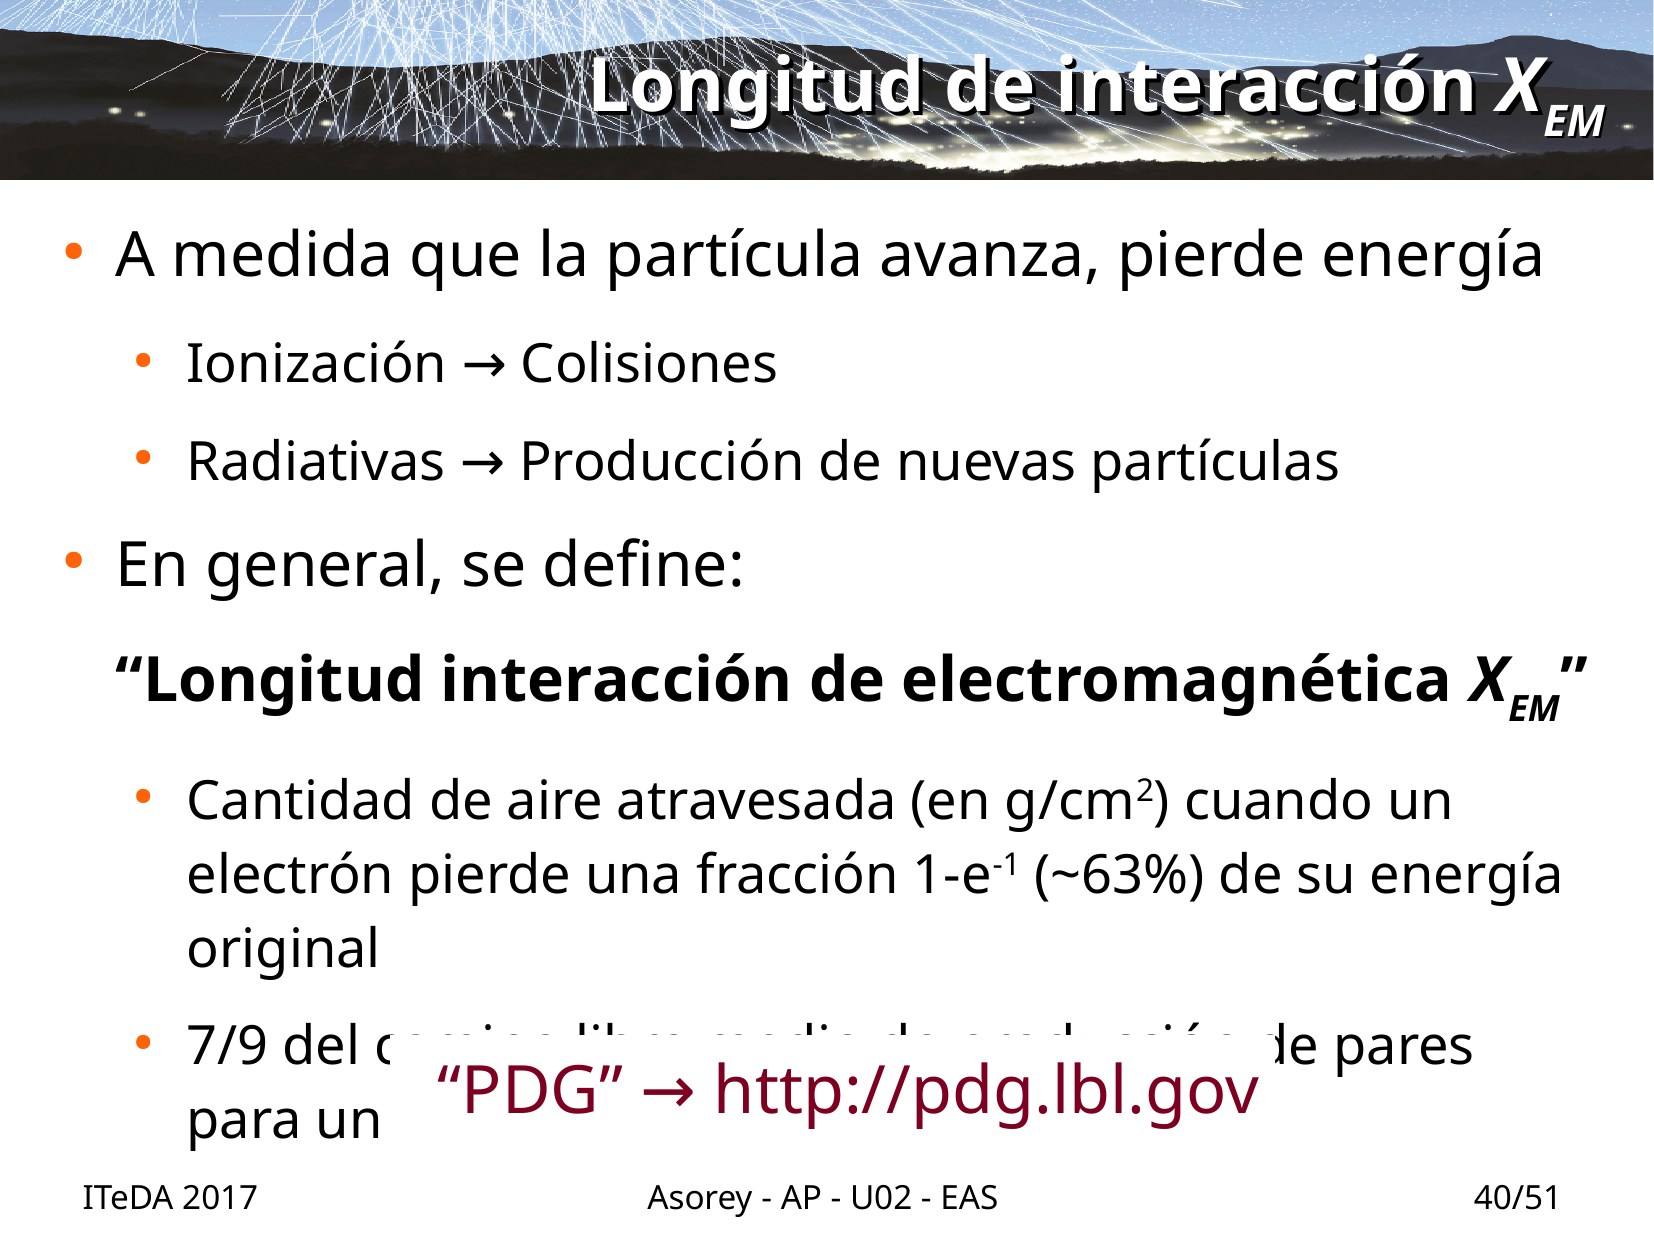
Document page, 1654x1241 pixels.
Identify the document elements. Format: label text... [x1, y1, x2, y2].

picture [0, 0, 1654, 180]
text_box “PDG” → http://pdg.lbl.gov [390, 1035, 1276, 1141]
list A medida que la partícula avanza, pierde energía Ionización → Colisiones Radiativas → Producción de nuevas partículas En general, se define: “Longitud interacción de electromagnética XEM” Cantidad de aire atravesada (en g/cm2) cuando un electrón pierde una fracción 1-e-1 (~63%) de su energía original 7/9 del camino libre medio de producción de pares para un fotón [45, 210, 1606, 1156]
title Longitud de interacción XEM [45, 15, 1606, 166]
